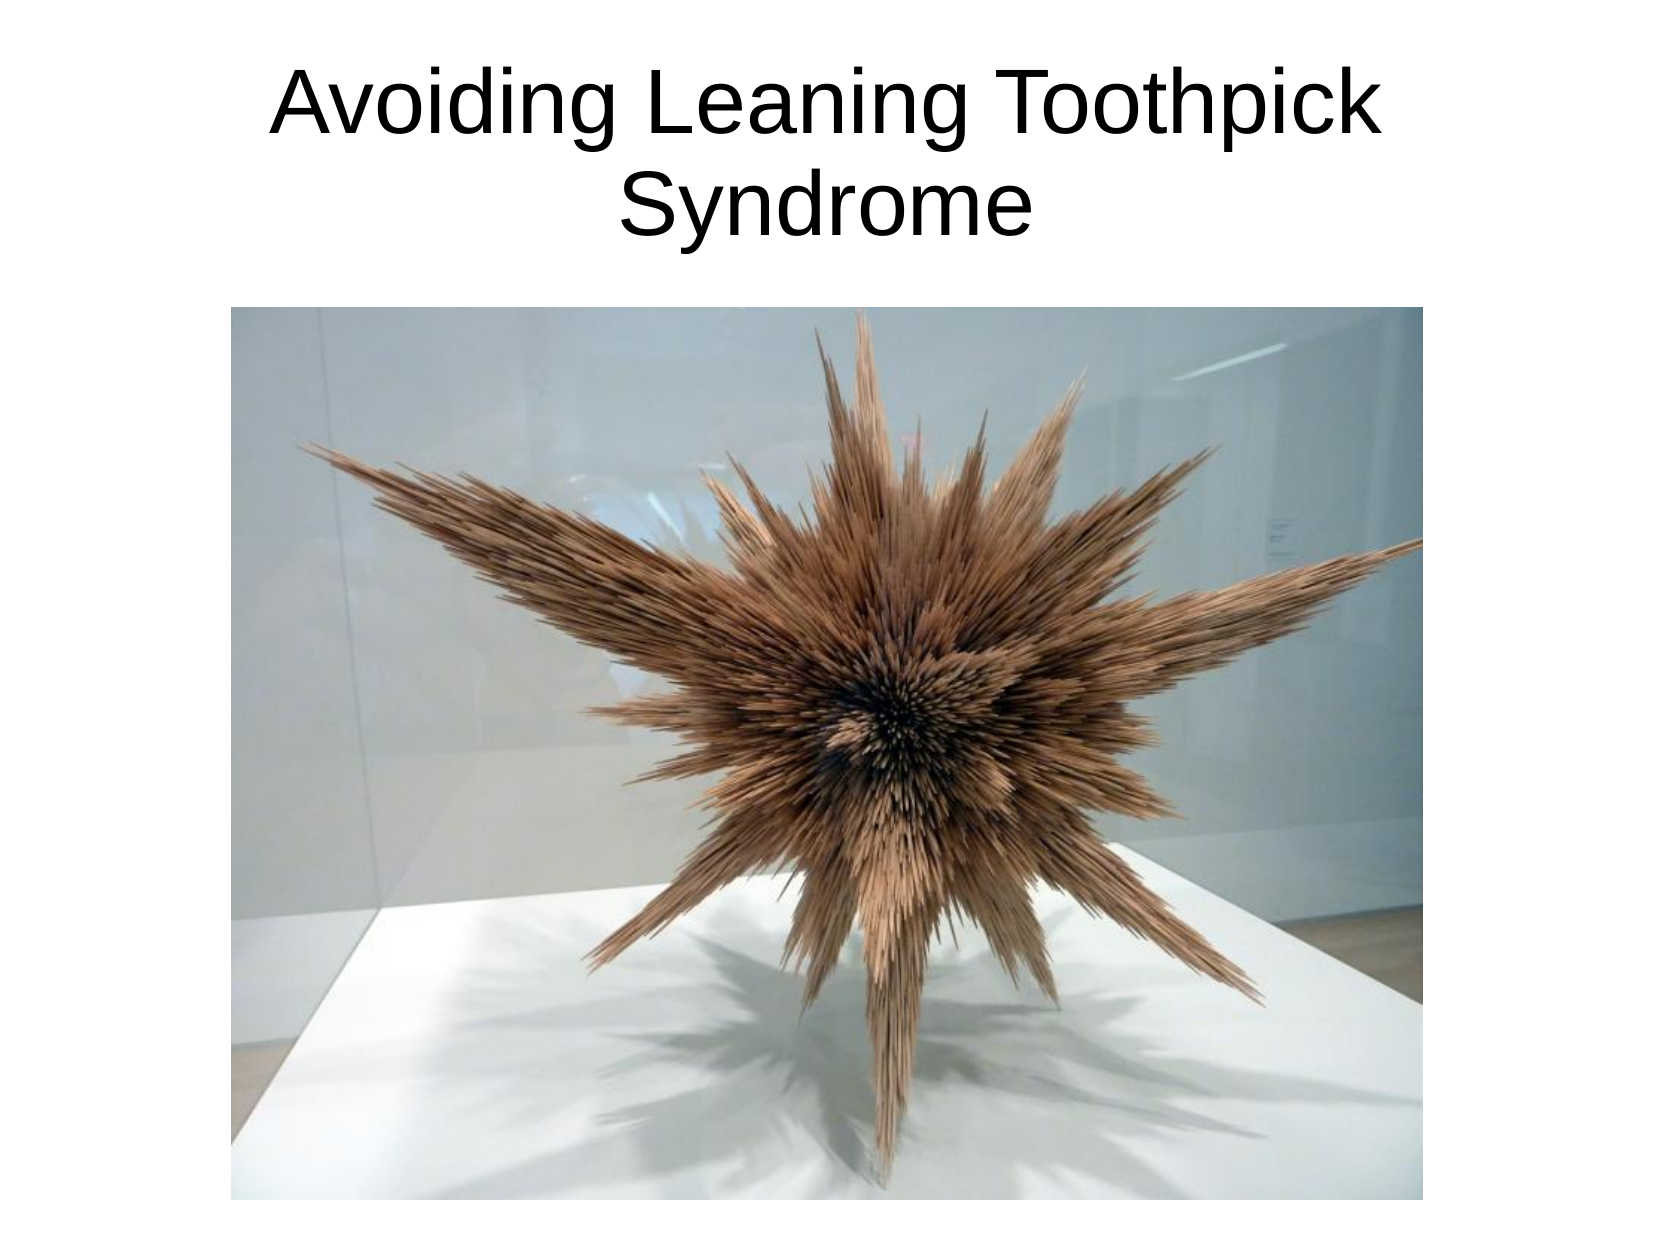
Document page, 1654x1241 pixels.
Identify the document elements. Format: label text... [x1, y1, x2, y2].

title Avoiding Leaning Toothpick Syndrome [82, 49, 1571, 257]
picture [231, 307, 1423, 1201]
